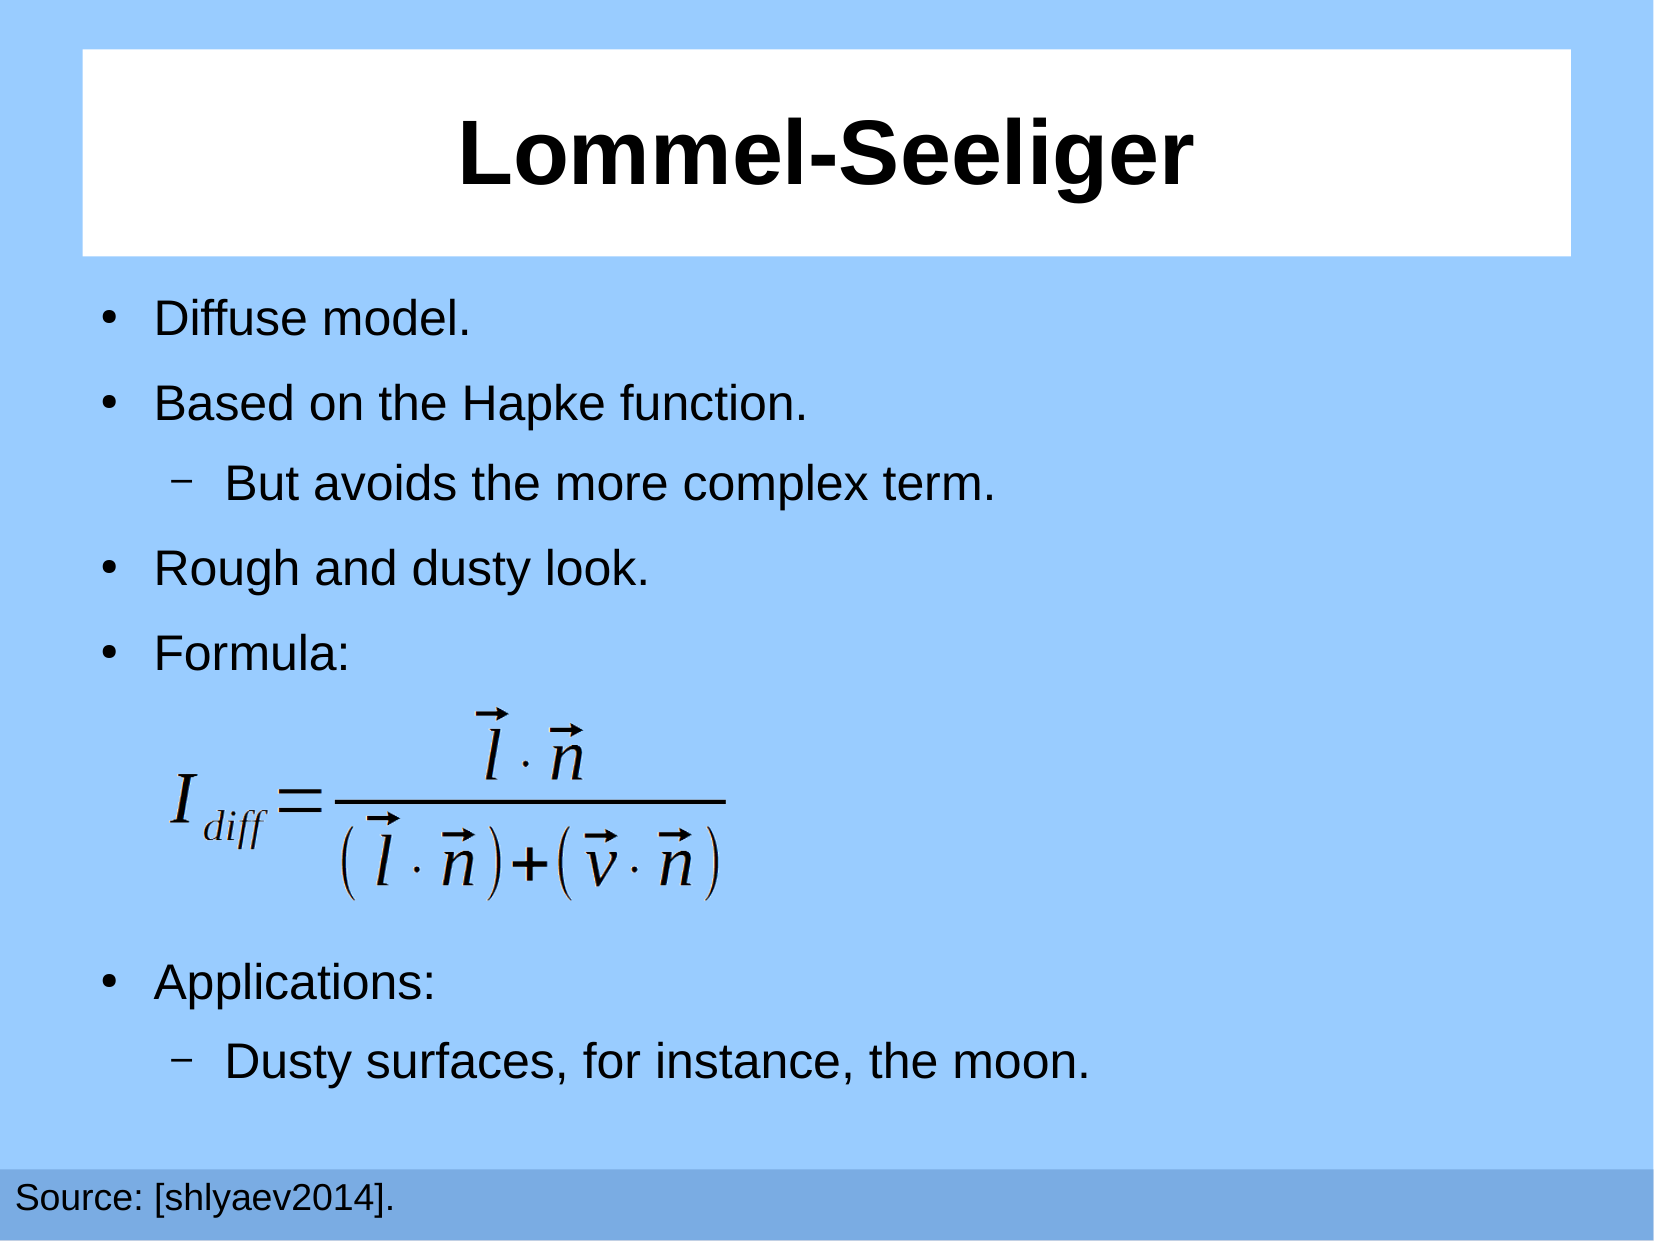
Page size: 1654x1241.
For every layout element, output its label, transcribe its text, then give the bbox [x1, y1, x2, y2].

title Lommel-Seeliger [82, 49, 1571, 257]
text_box Source: [shlyaev2014]. [0, 1169, 1654, 1241]
picture [161, 702, 733, 910]
list Diffuse model. Based on the Hapke function. But avoids the more complex term. Rough and dusty look. Formula: Applications: Dusty surfaces, for instance, the moon. [82, 290, 1571, 1169]
